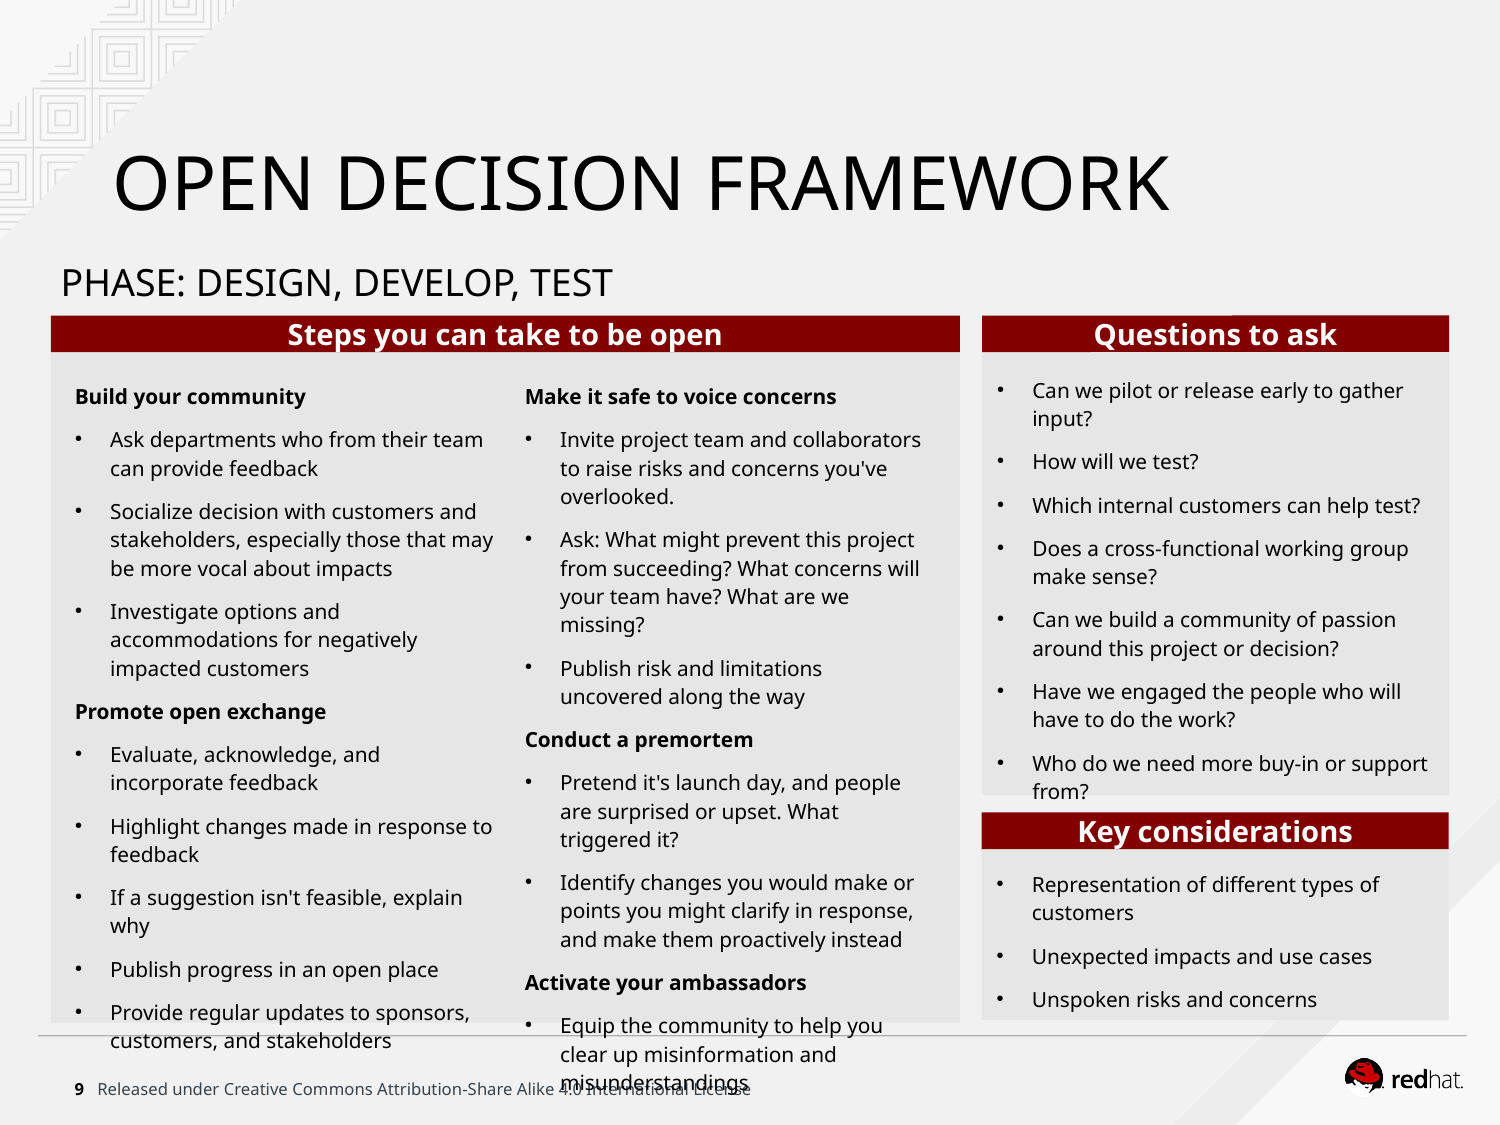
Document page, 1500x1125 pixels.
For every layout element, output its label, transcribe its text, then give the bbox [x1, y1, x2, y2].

text_box Make it safe to voice concerns Invite project team and collaborators to raise risks and concerns you've overlooked. Ask: What might prevent this project from succeeding? What concerns will your team have? What are we missing? Publish risk and limitations uncovered along the way Conduct a premortem Pretend it's launch day, and people are surprised or upset. What triggered it? Identify changes you would make or points you might clarify in response, and make them proactively instead Activate your ambassadors Equip the community to help you clear up misinformation and misunderstandings [510, 375, 946, 1014]
text_box Steps you can take to be open [50, 315, 960, 353]
text_box Questions to ask [982, 315, 1450, 353]
text_box Key considerations [981, 812, 1449, 850]
picture [0, 0, 1500, 1125]
text_box Representation of different types of customers Unexpected impacts and use cases Unspoken risks and concerns [981, 850, 1449, 1021]
text_box [50, 353, 960, 1023]
text_box PHASE: DESIGN, DEVELOP, TEST [45, 249, 751, 316]
title OPEN DECISION FRAMEWORK [112, 0, 1388, 233]
text_box Can we pilot or release early to gather input? How will we test? Which internal customers can help test? Does a cross-functional working group make sense? Can we build a community of passion around this project or decision? Have we engaged the people who will have to do the work? Who do we need more buy-in or support from? [982, 352, 1450, 795]
text_box Build your community Ask departments who from their team can provide feedback Socialize decision with customers and stakeholders, especially those that may be more vocal about impacts Investigate options and accommodations for negatively impacted customers Promote open exchange Evaluate, acknowledge, and incorporate feedback Highlight changes made in response to feedback If a suggestion isn't feasible, explain why Publish progress in an open place Provide regular updates to sponsors, customers, and stakeholders [60, 375, 510, 976]
